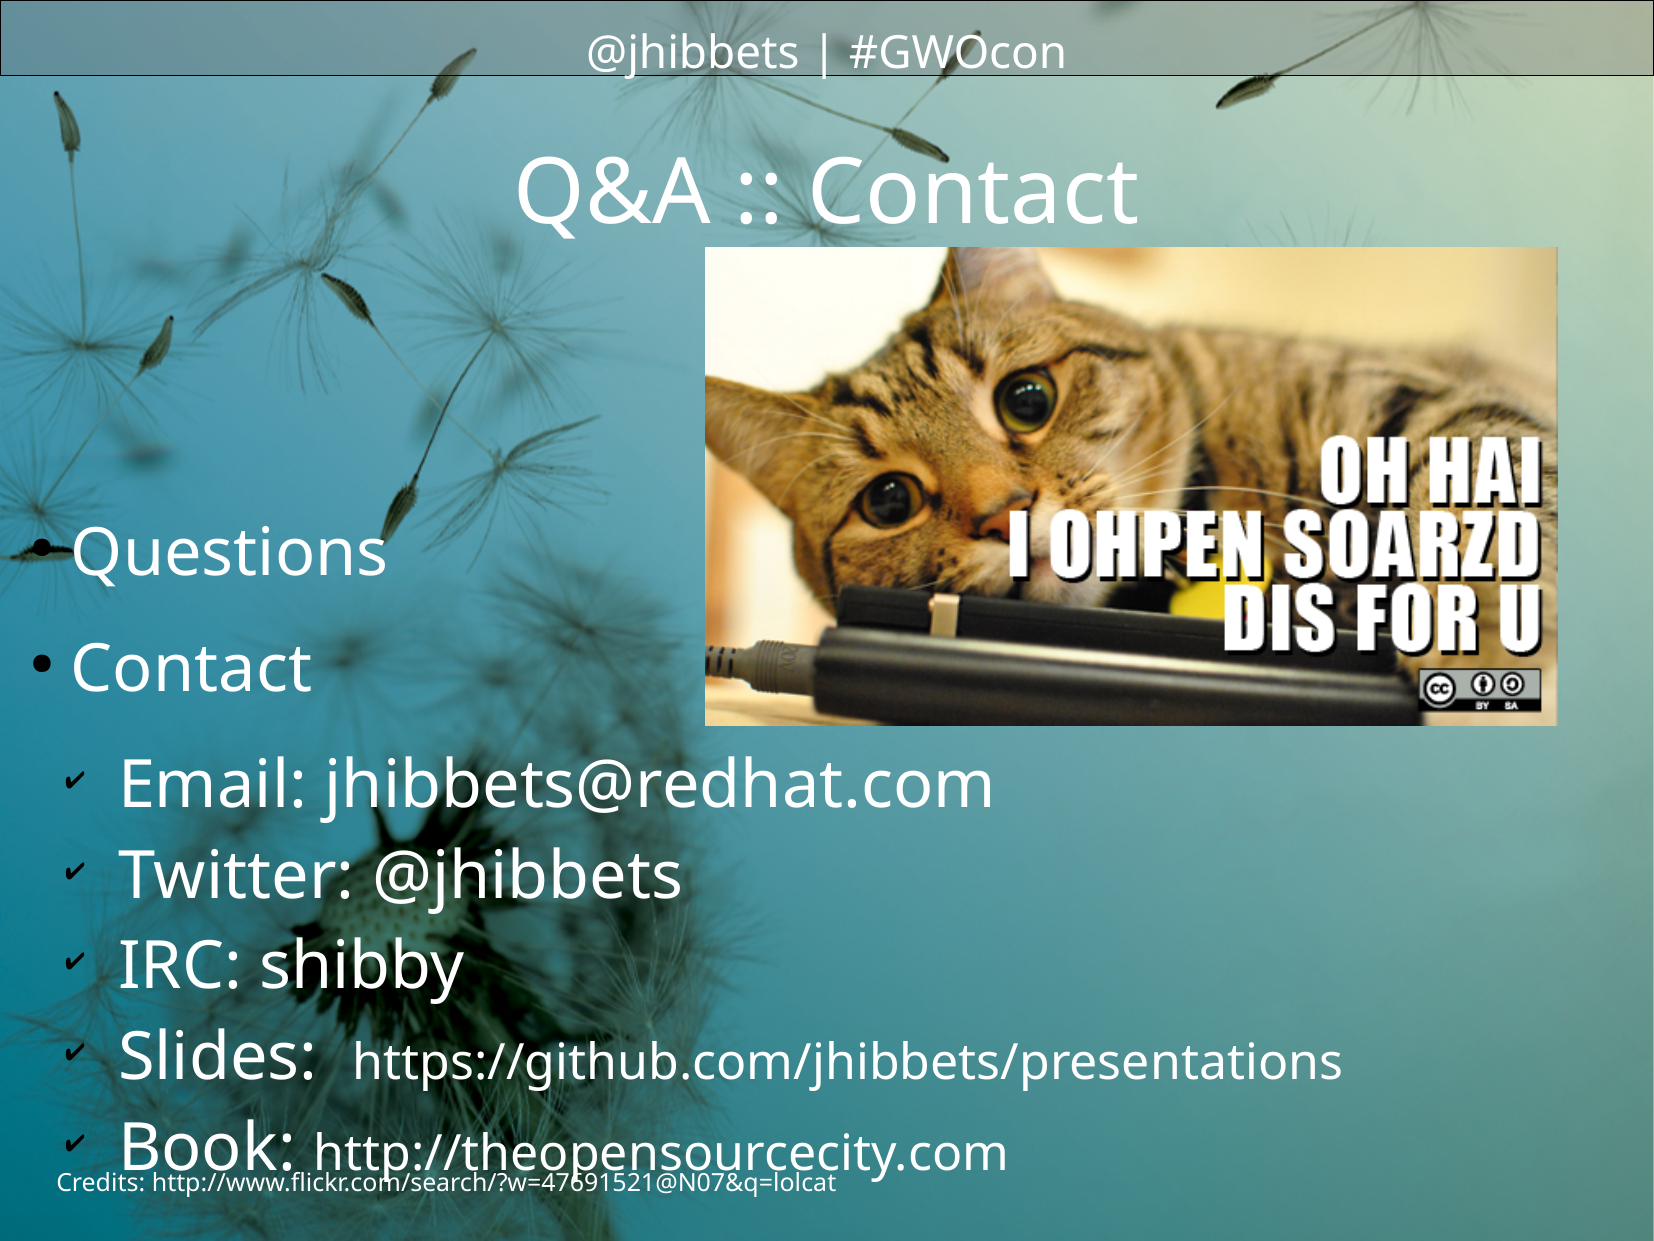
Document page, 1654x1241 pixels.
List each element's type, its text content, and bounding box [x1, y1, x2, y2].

text_box Credits: http://www.flickr.com/search/?w=47691521@N07&q=lolcat [41, 1157, 869, 1201]
picture [0, 76, 1654, 1241]
title Q&A :: Contact [82, 84, 1571, 292]
subtitle Questions Contact Email: jhibbets@redhat.com Twitter: @jhibbets IRC: shibby Slides: https://github.com/jhibbets/presentations Book: http://theopensourcecity.com [30, 561, 1636, 1134]
